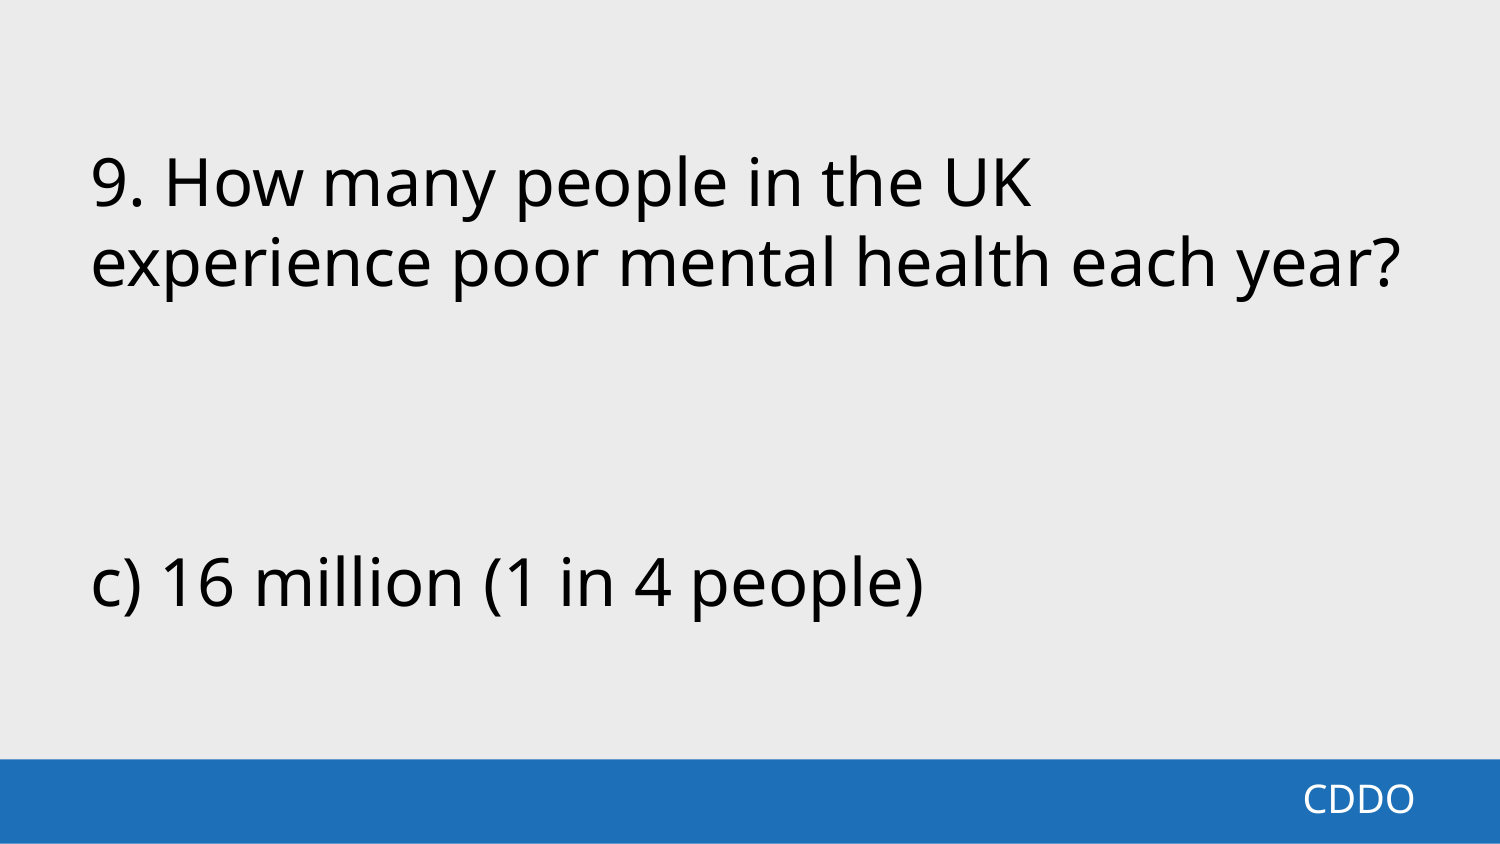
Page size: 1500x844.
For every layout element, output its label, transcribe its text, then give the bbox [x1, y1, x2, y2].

text_box 9. How many people in the UK experience poor mental health each year? c) 16 million (1 in 4 people) [87, 0, 1416, 760]
